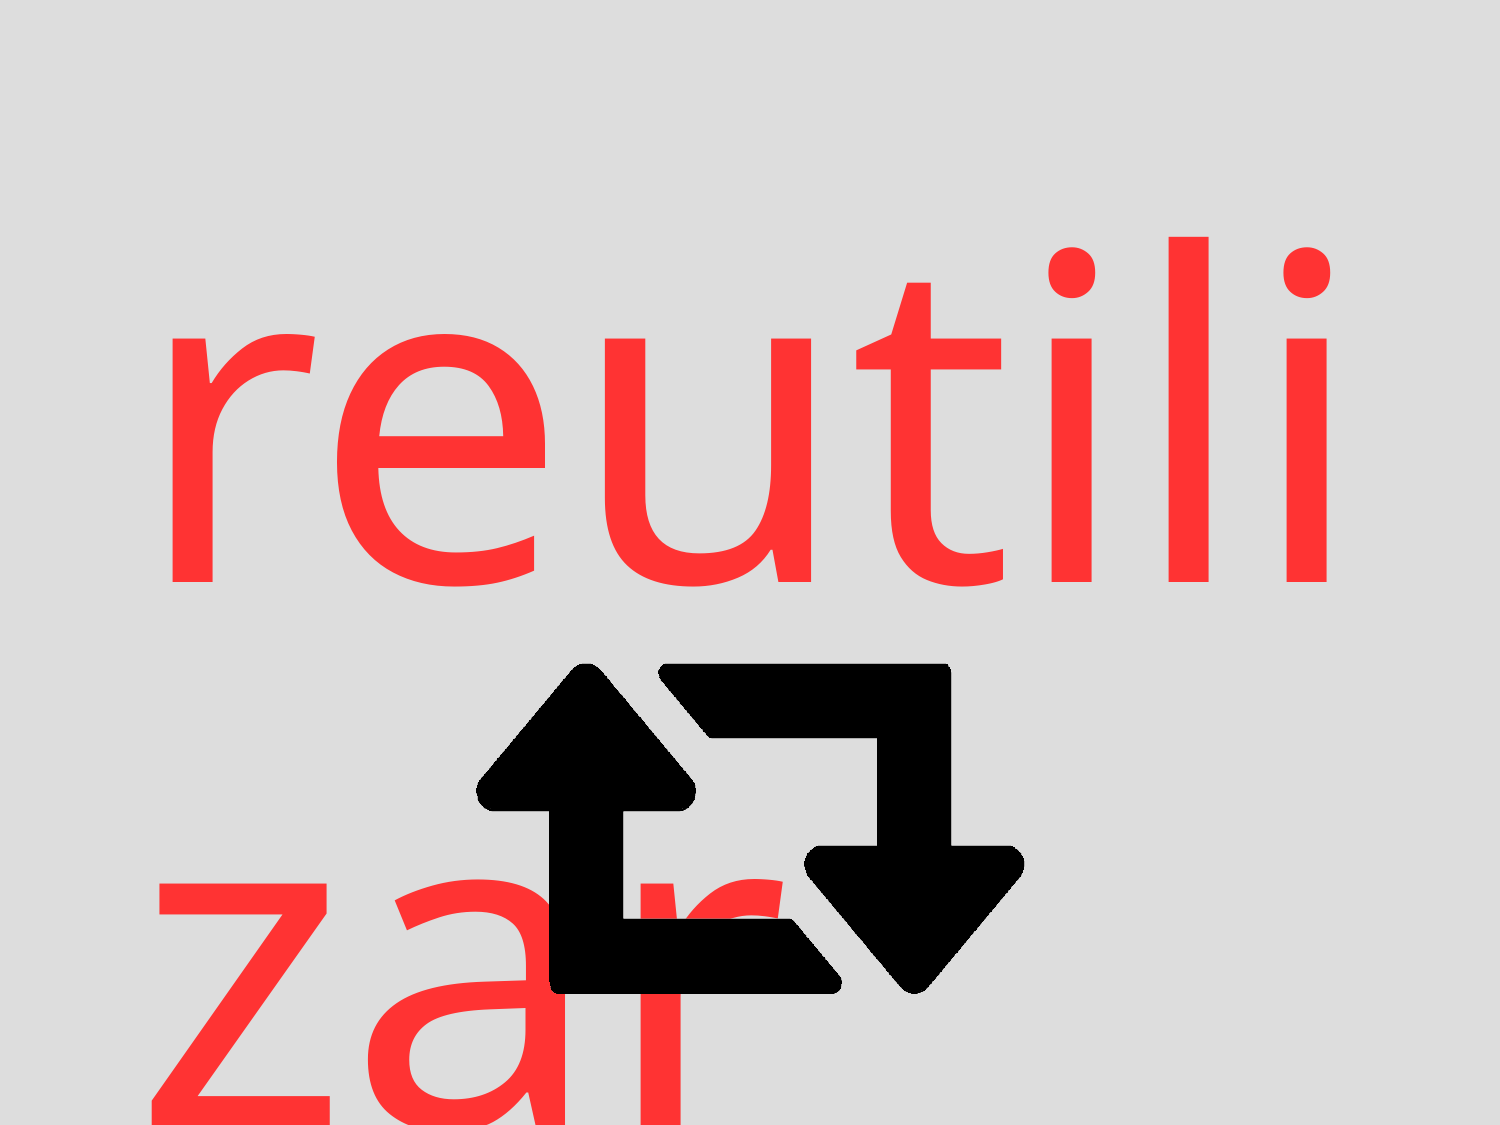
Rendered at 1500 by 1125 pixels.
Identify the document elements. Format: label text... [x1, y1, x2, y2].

title reutilizar [75, 115, 1425, 630]
picture [465, 641, 1034, 1010]
